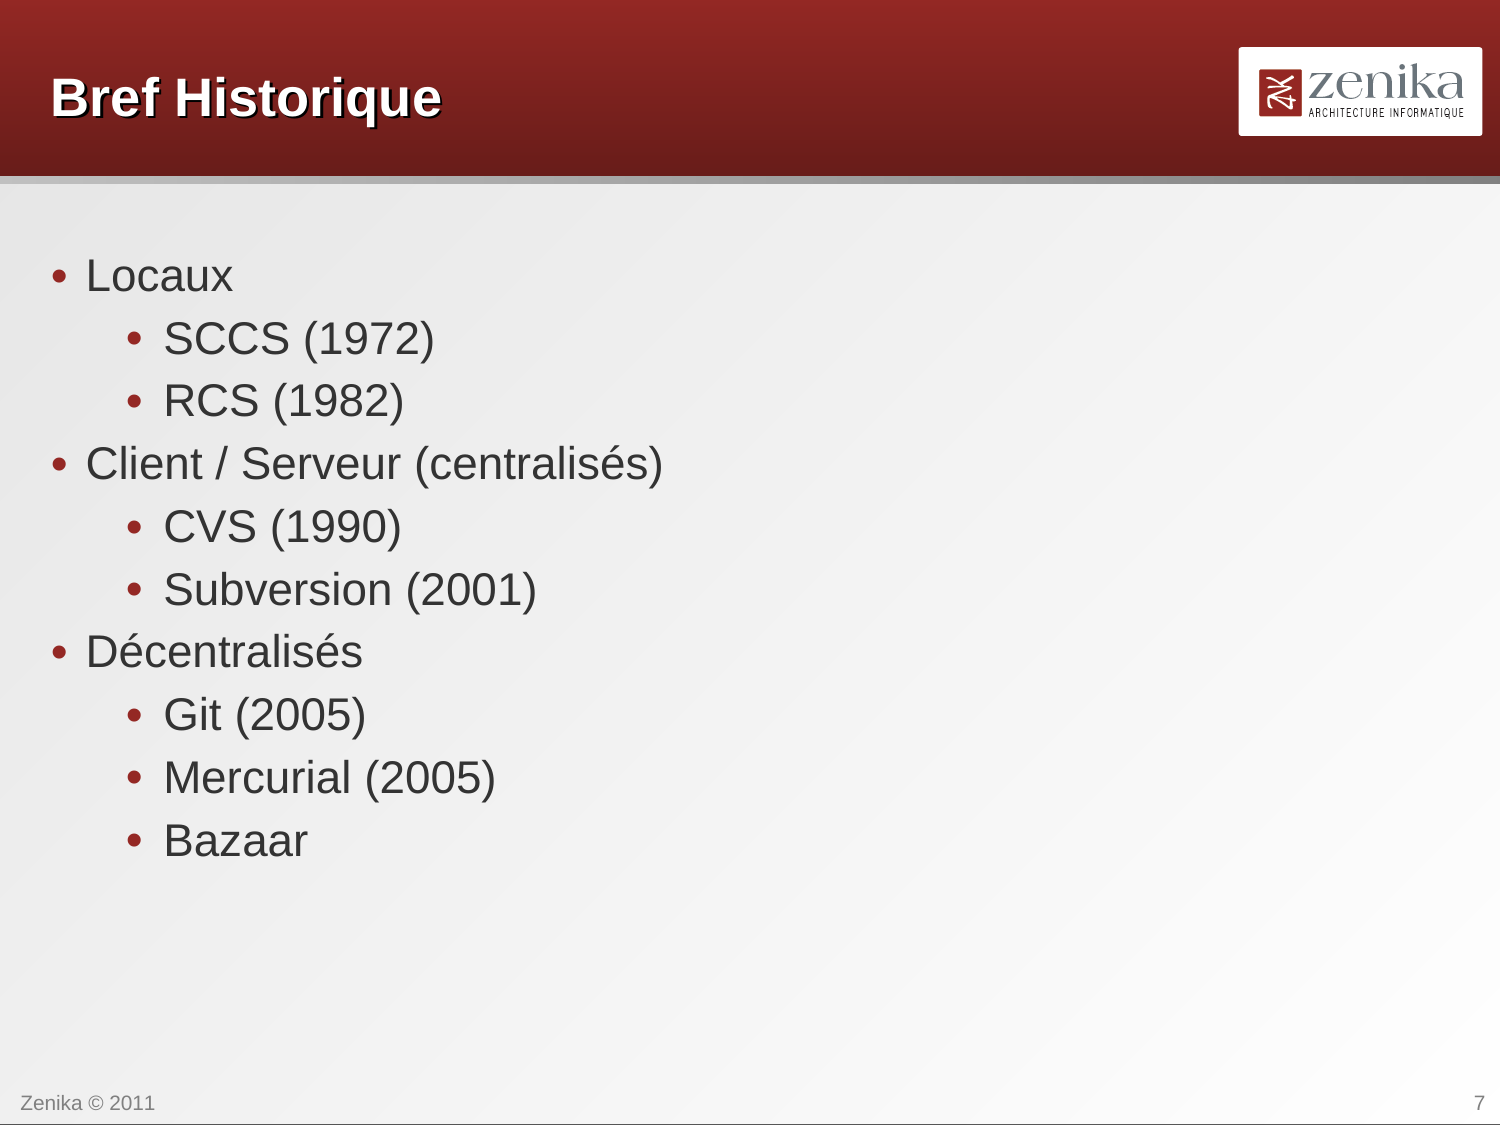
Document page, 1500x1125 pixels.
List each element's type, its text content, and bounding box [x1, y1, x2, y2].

title Bref Historique [50, 22, 1206, 172]
picture [1257, 58, 1464, 125]
list Locaux SCCS (1972) RCS (1982) Client / Serveur (centralisés) CVS (1990) Subversion (2001) Décentralisés Git (2005) Mercurial (2005) Bazaar [50, 249, 1435, 1064]
